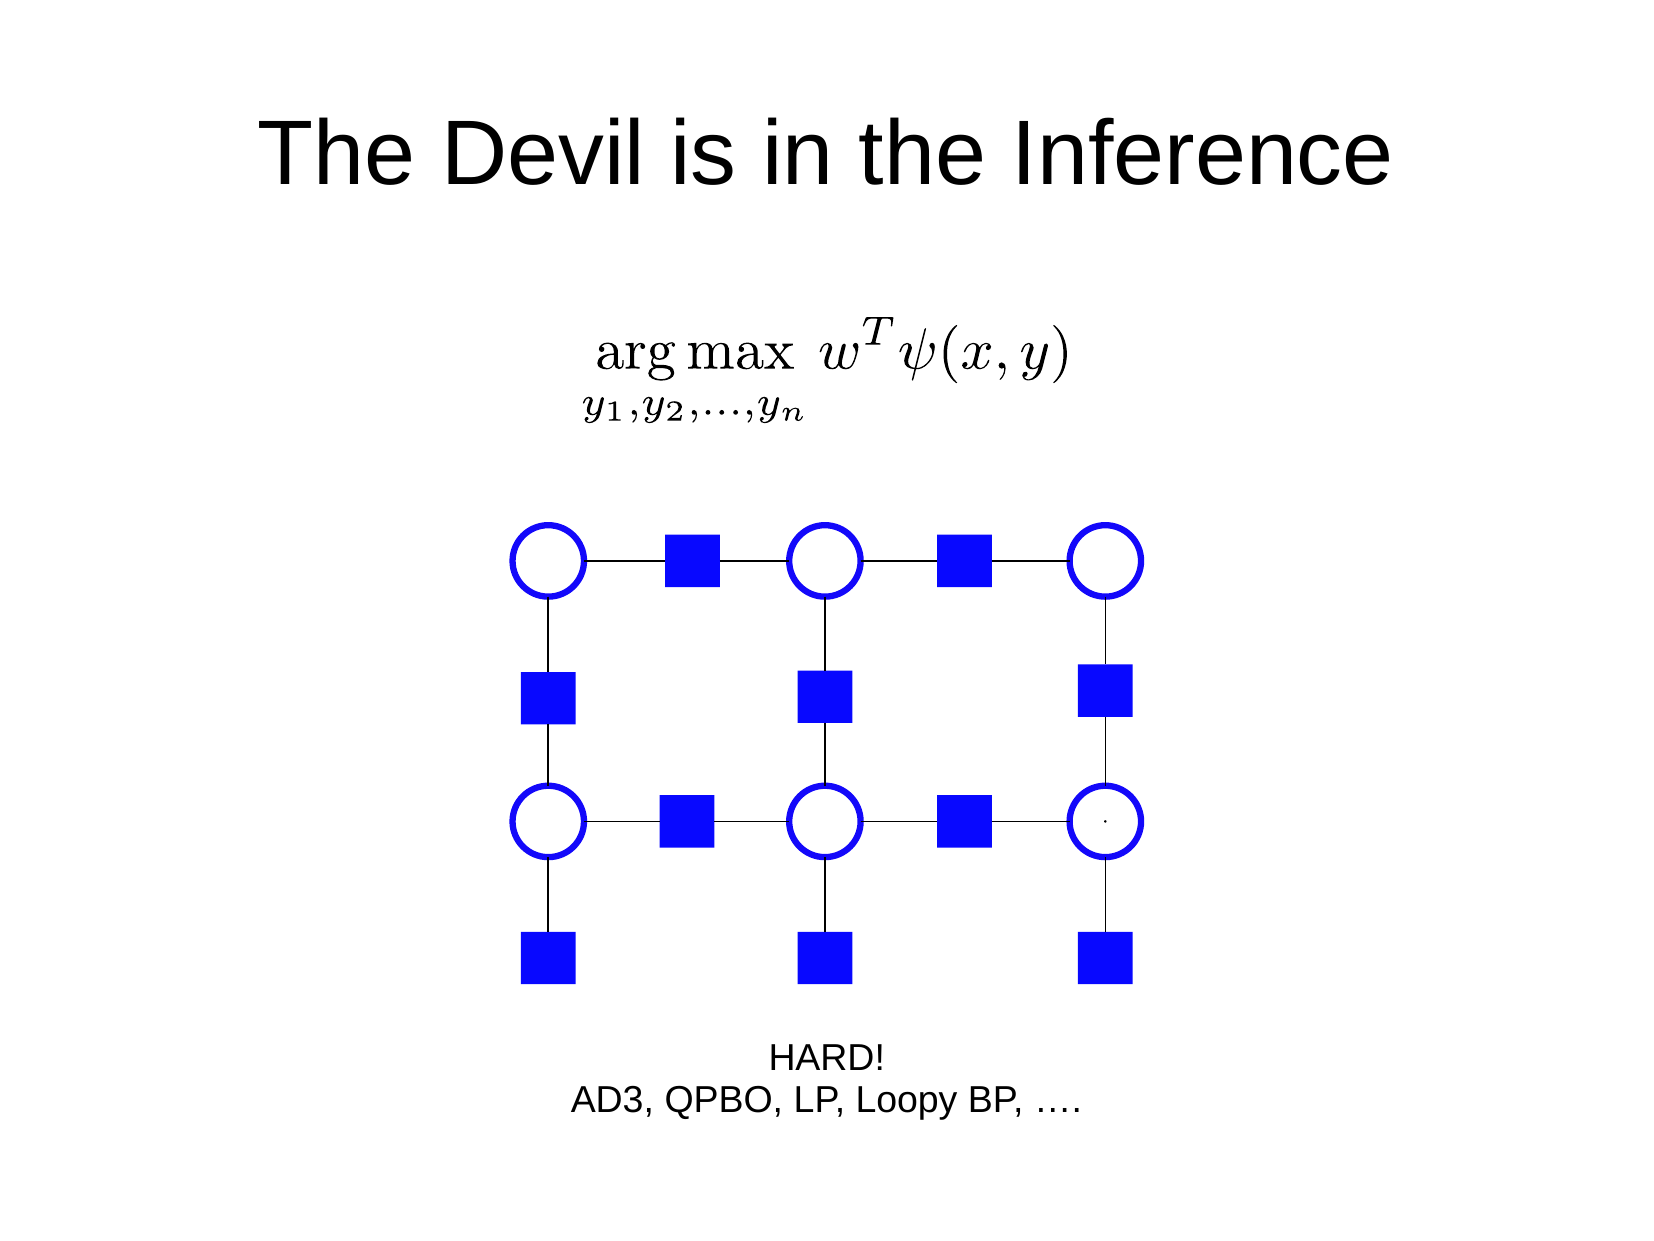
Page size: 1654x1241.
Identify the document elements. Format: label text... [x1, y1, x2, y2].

text_box HARD! AD3, QPBO, LP, Loopy BP, …. [376, 1028, 1277, 1128]
picture [509, 522, 1145, 985]
text_box [580, 316, 1073, 424]
title The Devil is in the Inference [82, 49, 1571, 257]
